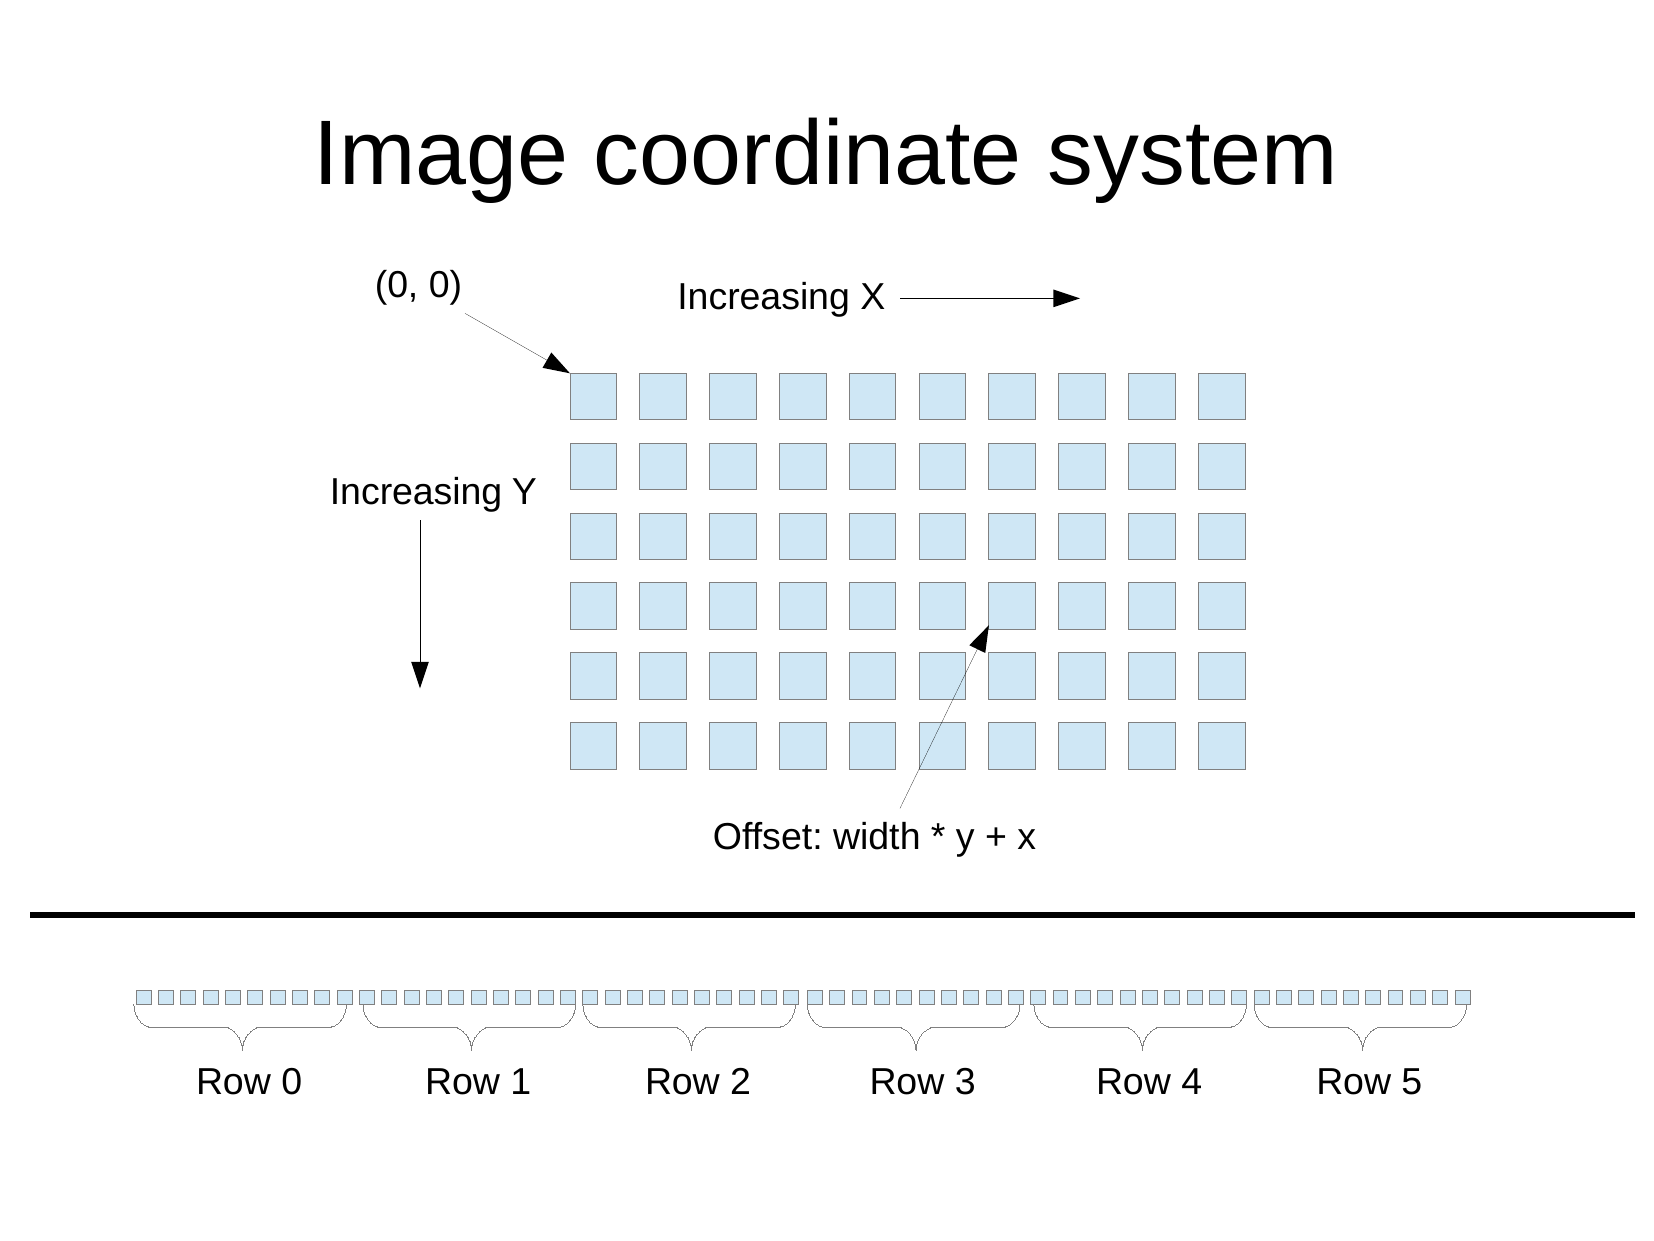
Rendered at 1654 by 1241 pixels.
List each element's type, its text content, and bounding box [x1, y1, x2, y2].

text_box [1455, 990, 1471, 1005]
text_box [203, 990, 219, 1005]
text_box [247, 990, 263, 1005]
text_box [779, 652, 827, 700]
text_box [1058, 722, 1106, 770]
text_box [739, 990, 755, 1005]
text_box [1276, 990, 1292, 1005]
text_box [694, 990, 710, 1005]
text_box [709, 513, 757, 560]
text_box [988, 652, 1036, 700]
text_box [1198, 373, 1246, 420]
text_box [1198, 513, 1246, 560]
text_box [1410, 990, 1426, 1005]
text_box [381, 990, 397, 1005]
text_box [779, 582, 827, 630]
text_box [849, 652, 896, 700]
text_box [709, 582, 757, 630]
text_box [1128, 443, 1176, 490]
text_box [988, 582, 1036, 630]
text_box [570, 513, 617, 560]
text_box [672, 990, 688, 1005]
text_box Row 1 [410, 1053, 546, 1111]
text_box [807, 990, 823, 1005]
text_box [639, 513, 687, 560]
text_box [1128, 513, 1176, 560]
text_box [314, 990, 330, 1005]
text_box [709, 652, 757, 700]
text_box [649, 990, 665, 1005]
text_box [1030, 990, 1046, 1005]
text_box [426, 990, 442, 1005]
text_box [919, 990, 935, 1005]
text_box [954, 675, 966, 700]
text_box [874, 990, 890, 1005]
text_box [1388, 990, 1403, 1005]
text_box [538, 990, 554, 1005]
text_box [849, 373, 896, 420]
text_box [570, 652, 617, 700]
text_box [919, 443, 966, 490]
text_box [783, 990, 799, 1005]
text_box [1254, 990, 1270, 1005]
text_box [941, 990, 957, 1005]
text_box [761, 990, 777, 1005]
text_box [639, 652, 687, 700]
text_box [605, 990, 621, 1005]
text_box [292, 990, 308, 1005]
text_box [986, 990, 1002, 1005]
text_box [852, 990, 867, 1005]
text_box [1053, 990, 1068, 1005]
text_box Offset: width * y + x [698, 808, 1051, 866]
text_box [779, 373, 827, 420]
text_box [919, 582, 966, 630]
title Image coordinate system [82, 49, 1571, 257]
text_box [919, 513, 966, 560]
text_box Increasing Y [315, 463, 552, 521]
text_box [988, 443, 1036, 490]
text_box [158, 990, 174, 1005]
text_box [829, 990, 845, 1005]
text_box [570, 722, 617, 770]
text_box [1164, 990, 1180, 1005]
text_box [919, 373, 966, 420]
text_box [337, 990, 353, 1005]
text_box Row 4 [1081, 1053, 1217, 1111]
text_box [515, 990, 531, 1005]
text_box [1128, 373, 1176, 420]
text_box [1432, 990, 1448, 1005]
text_box [919, 722, 941, 766]
text_box [1198, 443, 1246, 490]
text_box [570, 443, 617, 490]
text_box [1231, 990, 1247, 1005]
text_box [988, 513, 1036, 560]
text_box [627, 990, 643, 1005]
text_box [136, 990, 152, 1005]
text_box [1058, 373, 1106, 420]
text_box [180, 990, 196, 1005]
text_box Row 2 [630, 1053, 766, 1111]
text_box [1058, 652, 1106, 700]
text_box [779, 513, 827, 560]
text_box [570, 582, 617, 630]
text_box [779, 443, 827, 490]
text_box [849, 513, 896, 560]
text_box [1198, 582, 1246, 630]
text_box [1097, 990, 1113, 1005]
text_box [709, 722, 757, 770]
text_box [988, 722, 1036, 770]
text_box [1058, 513, 1106, 560]
text_box [1120, 990, 1136, 1005]
text_box [716, 990, 732, 1005]
text_box [359, 990, 375, 1005]
text_box [448, 990, 464, 1005]
text_box [1343, 990, 1359, 1005]
text_box [709, 373, 757, 420]
text_box [1142, 990, 1158, 1005]
text_box [963, 990, 979, 1005]
text_box [404, 990, 420, 1005]
text_box [1128, 722, 1176, 770]
text_box [582, 990, 598, 1005]
text_box [779, 722, 827, 770]
text_box [896, 990, 912, 1005]
text_box [639, 722, 687, 770]
text_box Row 5 [1301, 1053, 1437, 1111]
text_box [1128, 582, 1176, 630]
text_box Row 3 [854, 1053, 990, 1111]
text_box [1008, 990, 1024, 1005]
text_box [560, 990, 576, 1005]
text_box [639, 582, 687, 630]
text_box [1321, 990, 1337, 1005]
text_box [1128, 652, 1176, 700]
text_box [493, 990, 509, 1005]
text_box [1187, 990, 1203, 1005]
text_box [709, 443, 757, 490]
text_box [919, 652, 966, 700]
text_box [1209, 990, 1225, 1005]
text_box Increasing X [662, 268, 901, 326]
text_box [1075, 990, 1091, 1005]
text_box (0, 0) [360, 256, 538, 314]
text_box [1058, 582, 1106, 630]
text_box [639, 373, 687, 420]
text_box [849, 722, 896, 770]
text_box [471, 990, 487, 1005]
text_box [639, 443, 687, 490]
text_box [225, 990, 241, 1005]
text_box [1198, 652, 1246, 700]
text_box [1198, 722, 1246, 770]
text_box [1365, 990, 1381, 1005]
text_box [1058, 443, 1106, 490]
text_box [920, 722, 966, 770]
text_box [1298, 990, 1314, 1005]
text_box [849, 443, 896, 490]
text_box [849, 582, 896, 630]
text_box [270, 990, 286, 1005]
text_box [988, 373, 1036, 420]
text_box [570, 373, 617, 420]
text_box Row 0 [181, 1053, 317, 1111]
